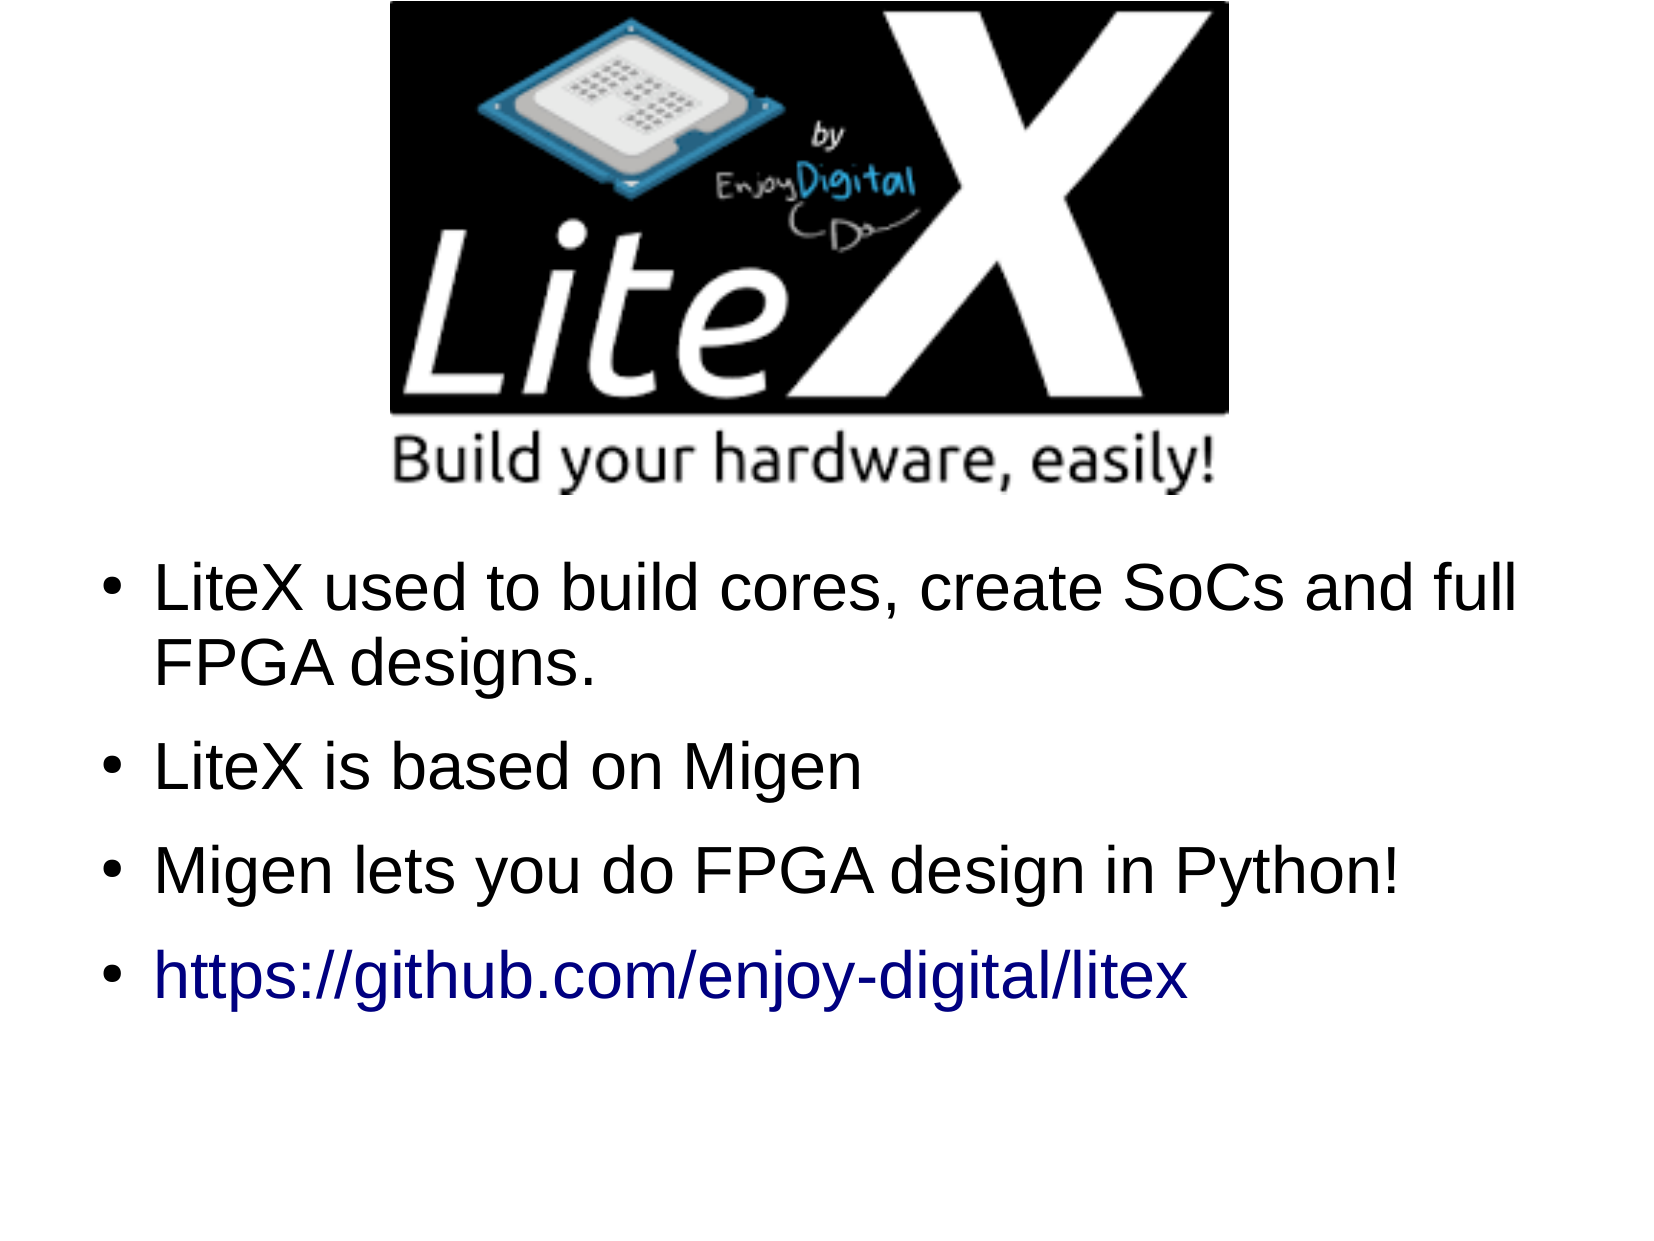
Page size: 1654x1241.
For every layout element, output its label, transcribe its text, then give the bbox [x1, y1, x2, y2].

list LiteX used to build cores, create SoCs and full FPGA designs. LiteX is based on Migen Migen lets you do FPGA design in Python! https://github.com/enjoy-digital/litex [82, 549, 1571, 1241]
picture [390, 1, 1229, 496]
